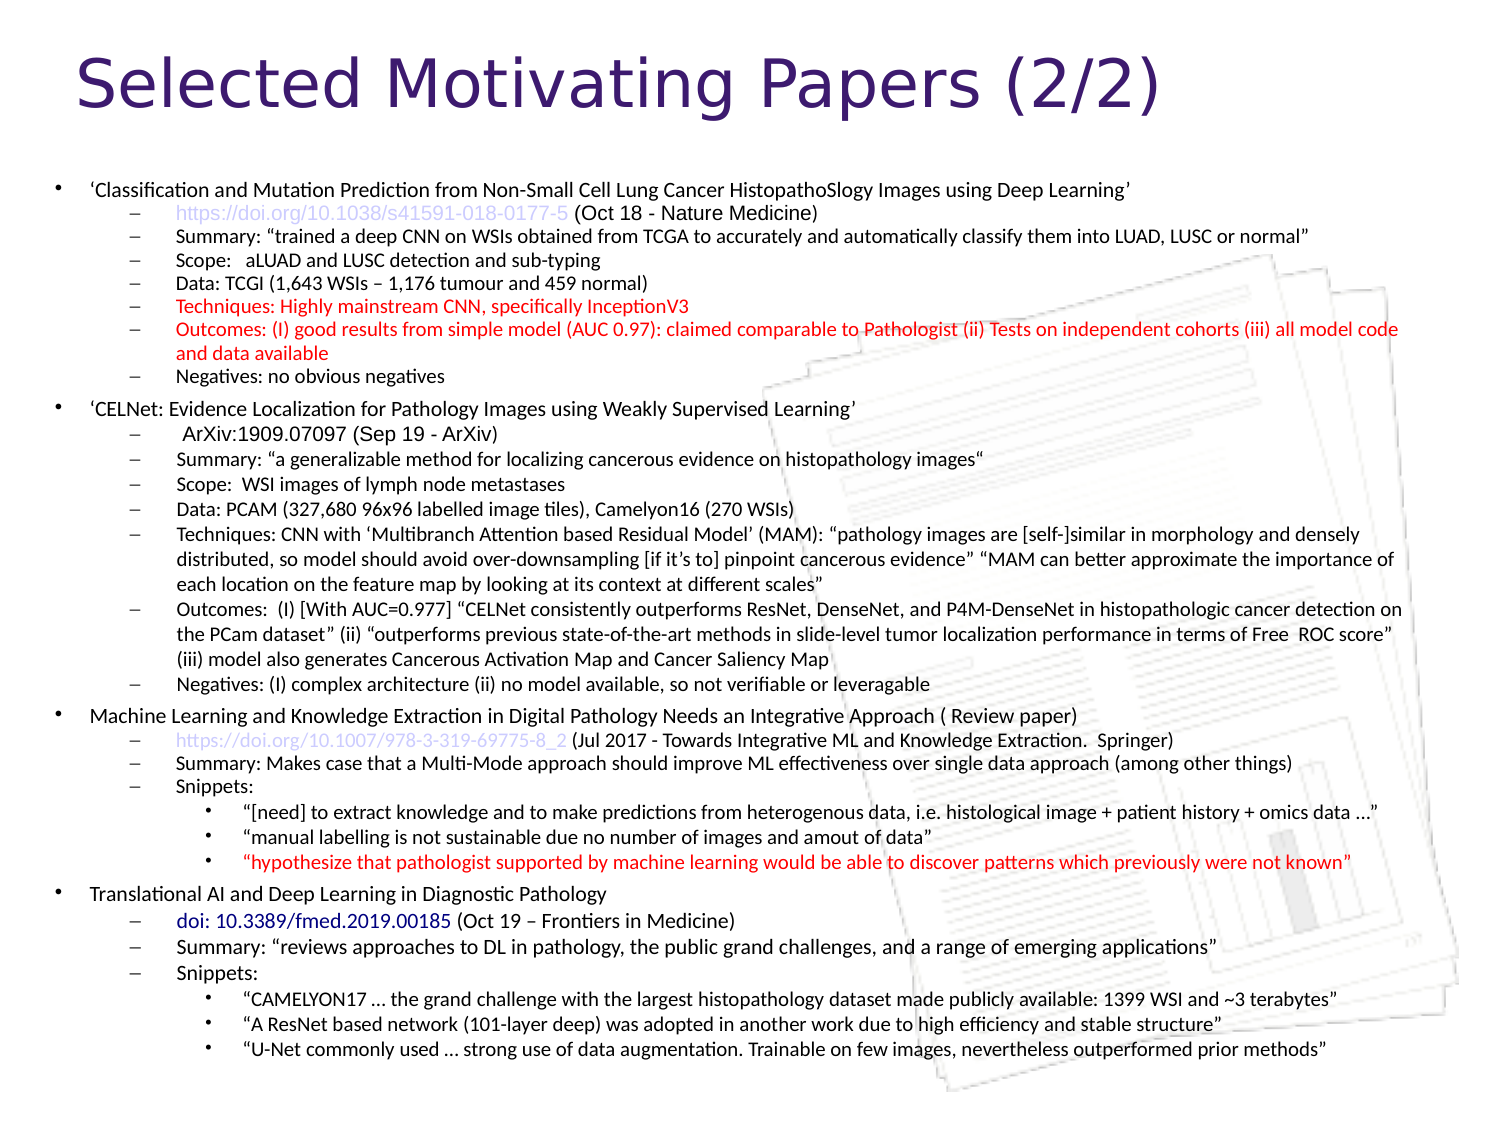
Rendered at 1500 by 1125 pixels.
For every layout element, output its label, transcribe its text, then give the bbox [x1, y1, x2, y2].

list ‘Classification and Mutation Prediction from Non-Small Cell Lung Cancer HistopathoSlogy Images using Deep Learning’ https://doi.org/10.1038/s41591-018-0177-5 (Oct 18 - Nature Medicine) Summary: “trained a deep CNN on WSIs obtained from TCGA to accurately and automatically classify them into LUAD, LUSC or normal” Scope: aLUAD and LUSC detection and sub-typing Data: TCGI (1,643 WSIs – 1,176 tumour and 459 normal) Techniques: Highly mainstream CNN, specifically InceptionV3 Outcomes: (I) good results from simple model (AUC 0.97): claimed comparable to Pathologist (ii) Tests on independent cohorts (iii) all model code and data available Negatives: no obvious negatives ‘CELNet: Evidence Localization for Pathology Images using Weakly Supervised Learning’ ArXiv:1909.07097 (Sep 19 - ArXiv) Summary: “a generalizable method for localizing cancerous evidence on histopathology images“ Scope: WSI images of lymph node metastases Data: PCAM (327,680 96x96 labelled image tiles), Camelyon16 (270 WSIs) Techniques: CNN with ‘Multibranch Attention based Residual Model’ (MAM): “pathology images are [self-]similar in morphology and densely distributed, so model should avoid over-downsampling [if it’s to] pinpoint cancerous evidence” “MAM can better approximate the importance of each location on the feature map by looking at its context at different scales” Outcomes: (I) [With AUC=0.977] “CELNet consistently outperforms ResNet, DenseNet, and P4M-DenseNet in histopathologic cancer detection on the PCam dataset” (ii) “outperforms previous state-of-the-art methods in slide-level tumor localization performance in terms of Free ROC score” (iii) model also generates Cancerous Activation Map and Cancer Saliency Map Negatives: (I) complex architecture (ii) no model available, so not verifiable or leveragable Machine Learning and Knowledge Extraction in Digital Pathology Needs an Integrative Approach ( Review paper) https://doi.org/10.1007/978-3-319-69775-8_2 (Jul 2017 - Towards Integrative ML and Knowledge Extraction. Springer) Summary: Makes case that a Multi-Mode approach should improve ML effectiveness over single data approach (among other things) Snippets: “[need] to extract knowledge and to make predictions from heterogenous data, i.e. histological image + patient history + omics data ...” “manual labelling is not sustainable due no number of images and amout of data” “hypothesize that pathologist supported by machine learning would be able to discover patterns which previously were not known” Translational AI and Deep Learning in Diagnostic Pathology doi: 10.3389/fmed.2019.00185 (Oct 19 – Frontiers in Medicine) Summary: “reviews approaches to DL in pathology, the public grand challenges, and a range of emerging applications” Snippets: “CAMELYON17 … the grand challenge with the largest histopathology dataset made publicly available: 1399 WSI and ~3 terabytes” “A ResNet based network (101-layer deep) was adopted in another work due to high efficiency and stable structure” “U-Net commonly used … strong use of data augmentation. Trainable on few images, nevertheless outperformed prior methods” [39, 170, 1420, 1073]
picture [762, 254, 1459, 1092]
title Selected Motivating Papers (2/2) [75, 45, 1247, 123]
